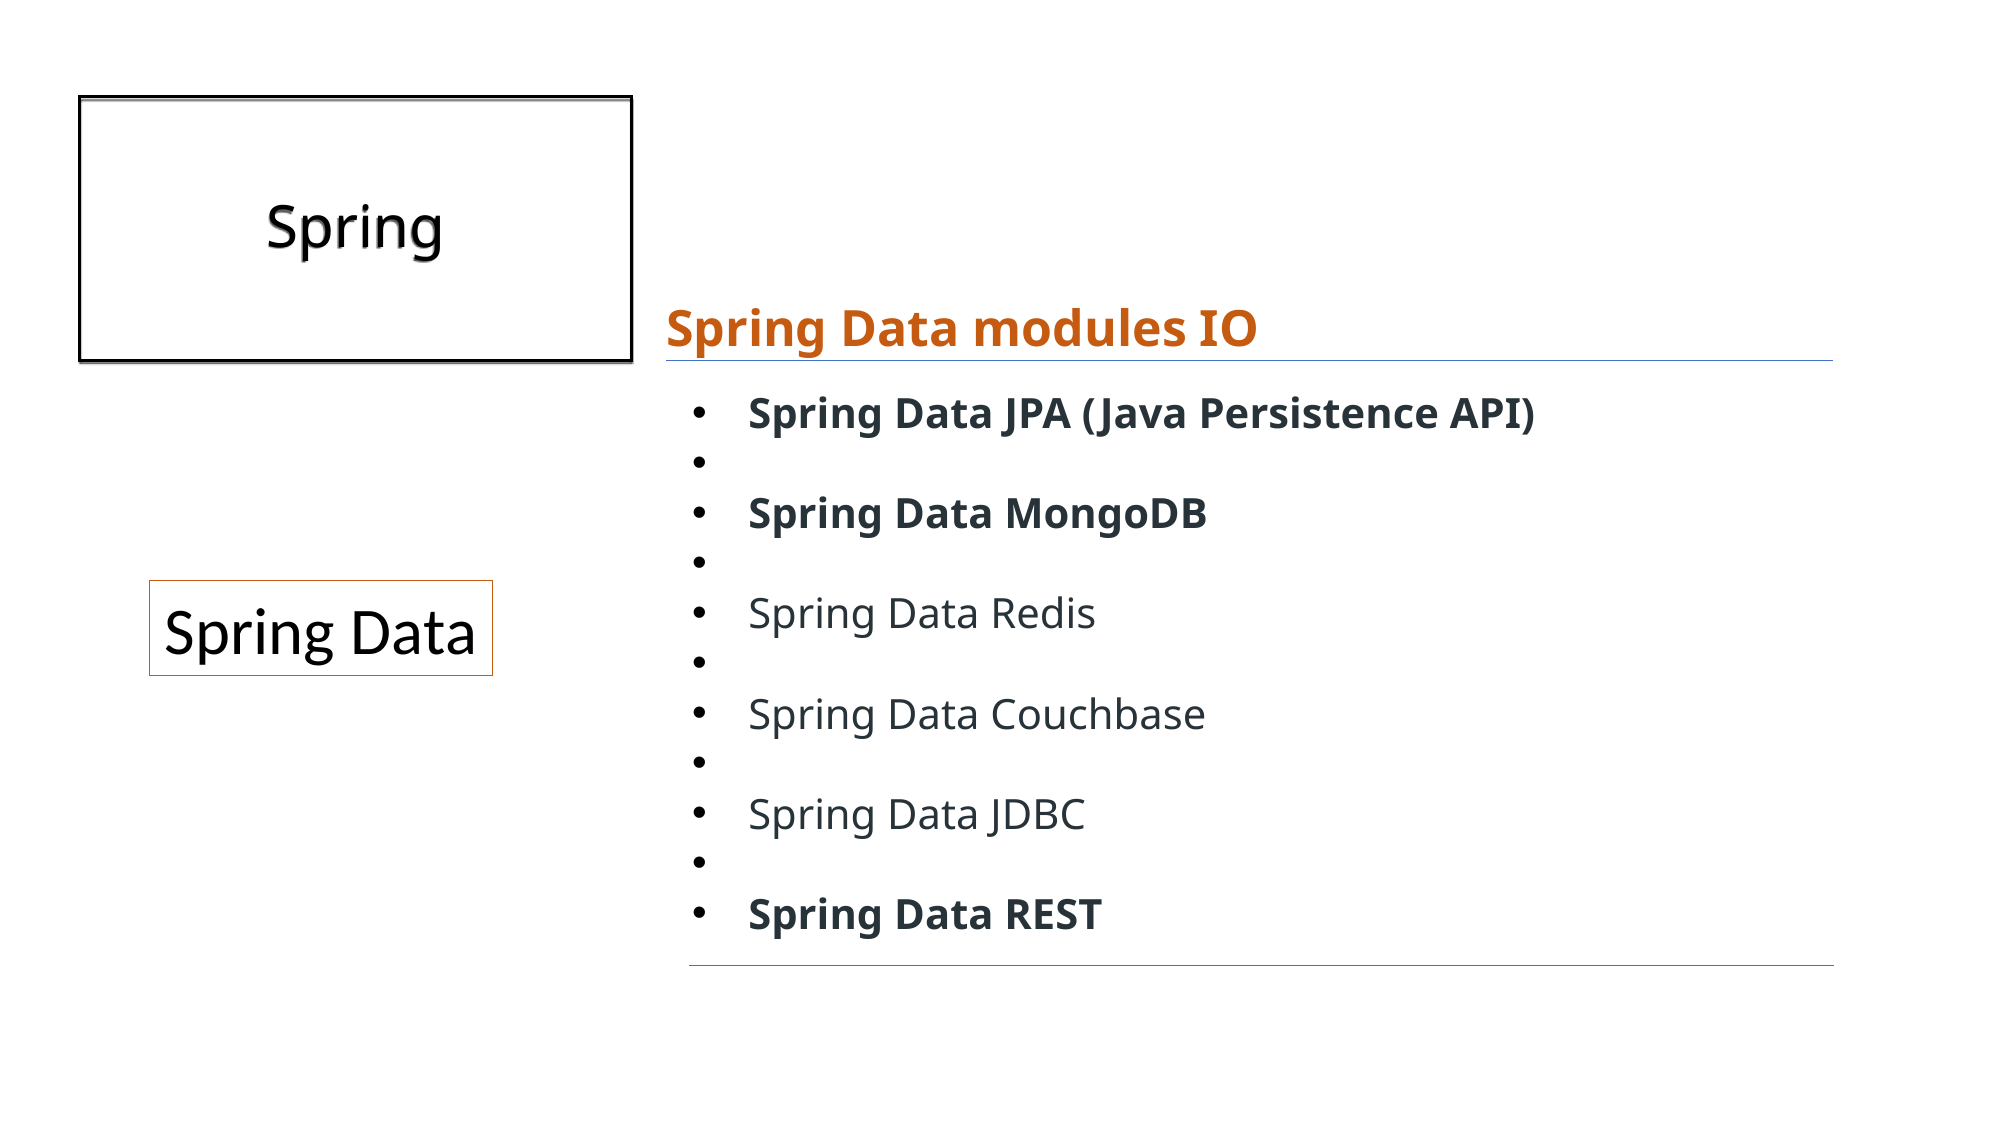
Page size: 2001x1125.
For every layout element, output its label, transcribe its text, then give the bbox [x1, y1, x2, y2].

text_box Spring Data JPA (Java Persistence API) Spring Data MongoDB Spring Data Redis Spring Data Couchbase Spring Data JDBC Spring Data REST [677, 379, 1822, 951]
text_box Spring Data [150, 581, 493, 676]
title Spring [79, 96, 632, 361]
text_box Spring Data modules IO [651, 288, 1651, 365]
